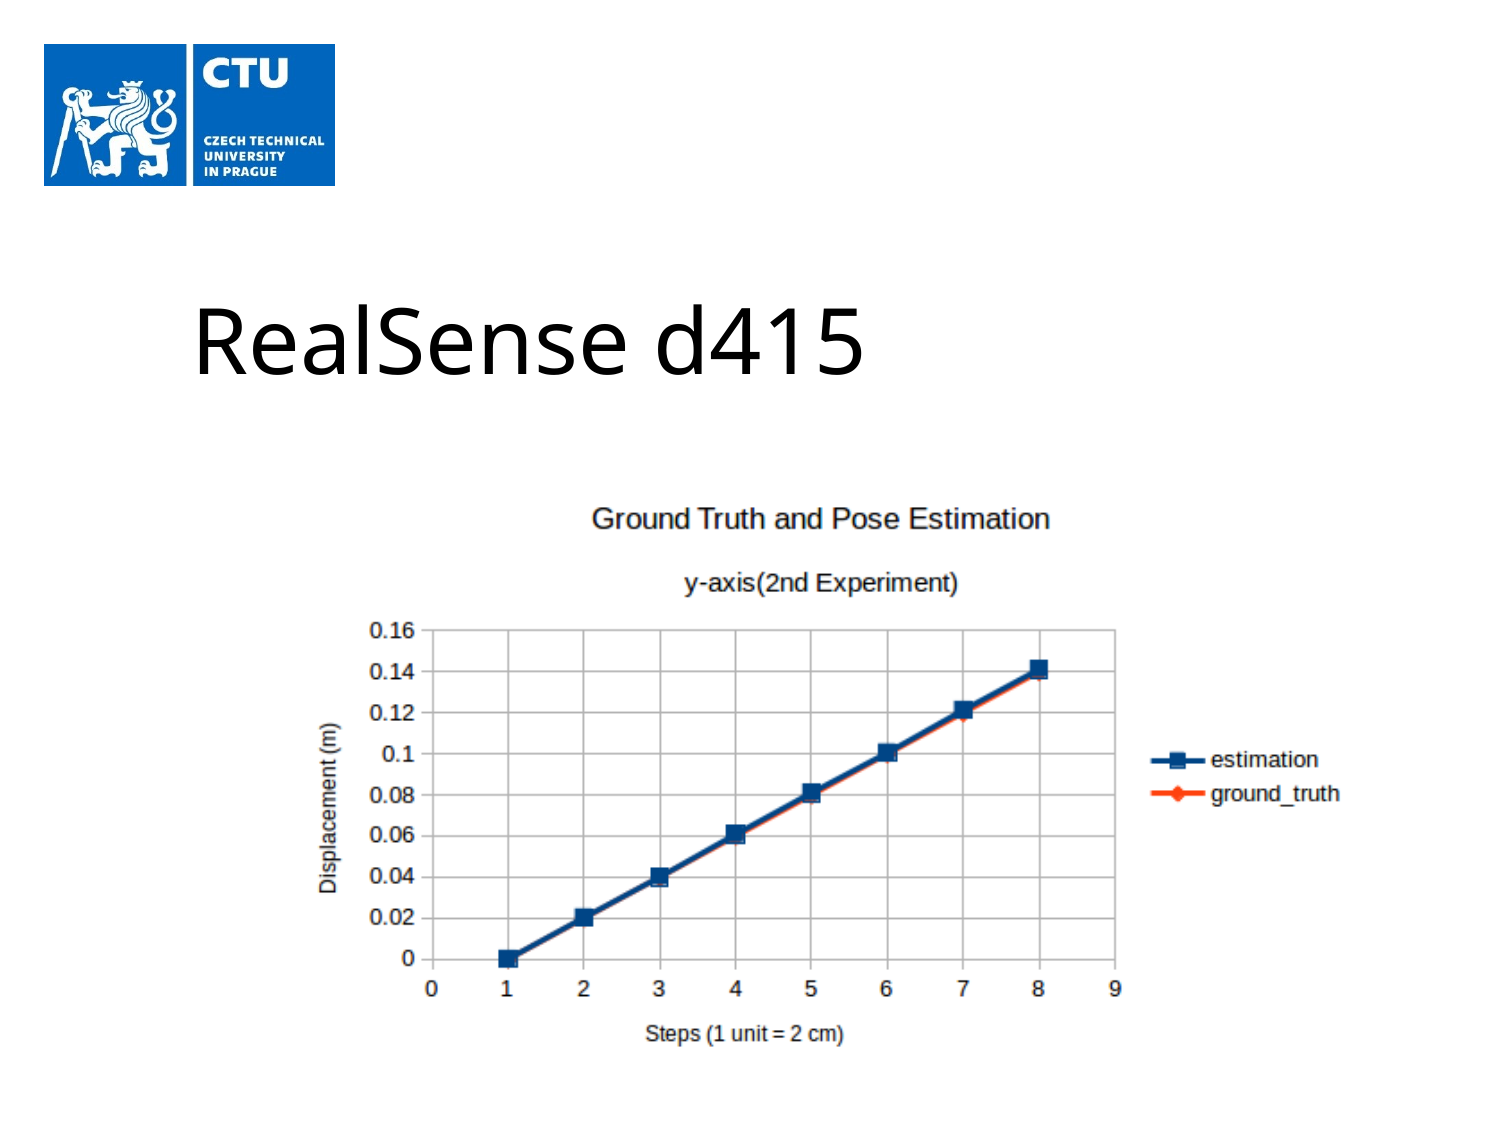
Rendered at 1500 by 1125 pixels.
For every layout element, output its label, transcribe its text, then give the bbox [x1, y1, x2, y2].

picture [275, 472, 1358, 1081]
title RealSense d415 [177, 236, 1456, 454]
picture [44, 44, 335, 186]
